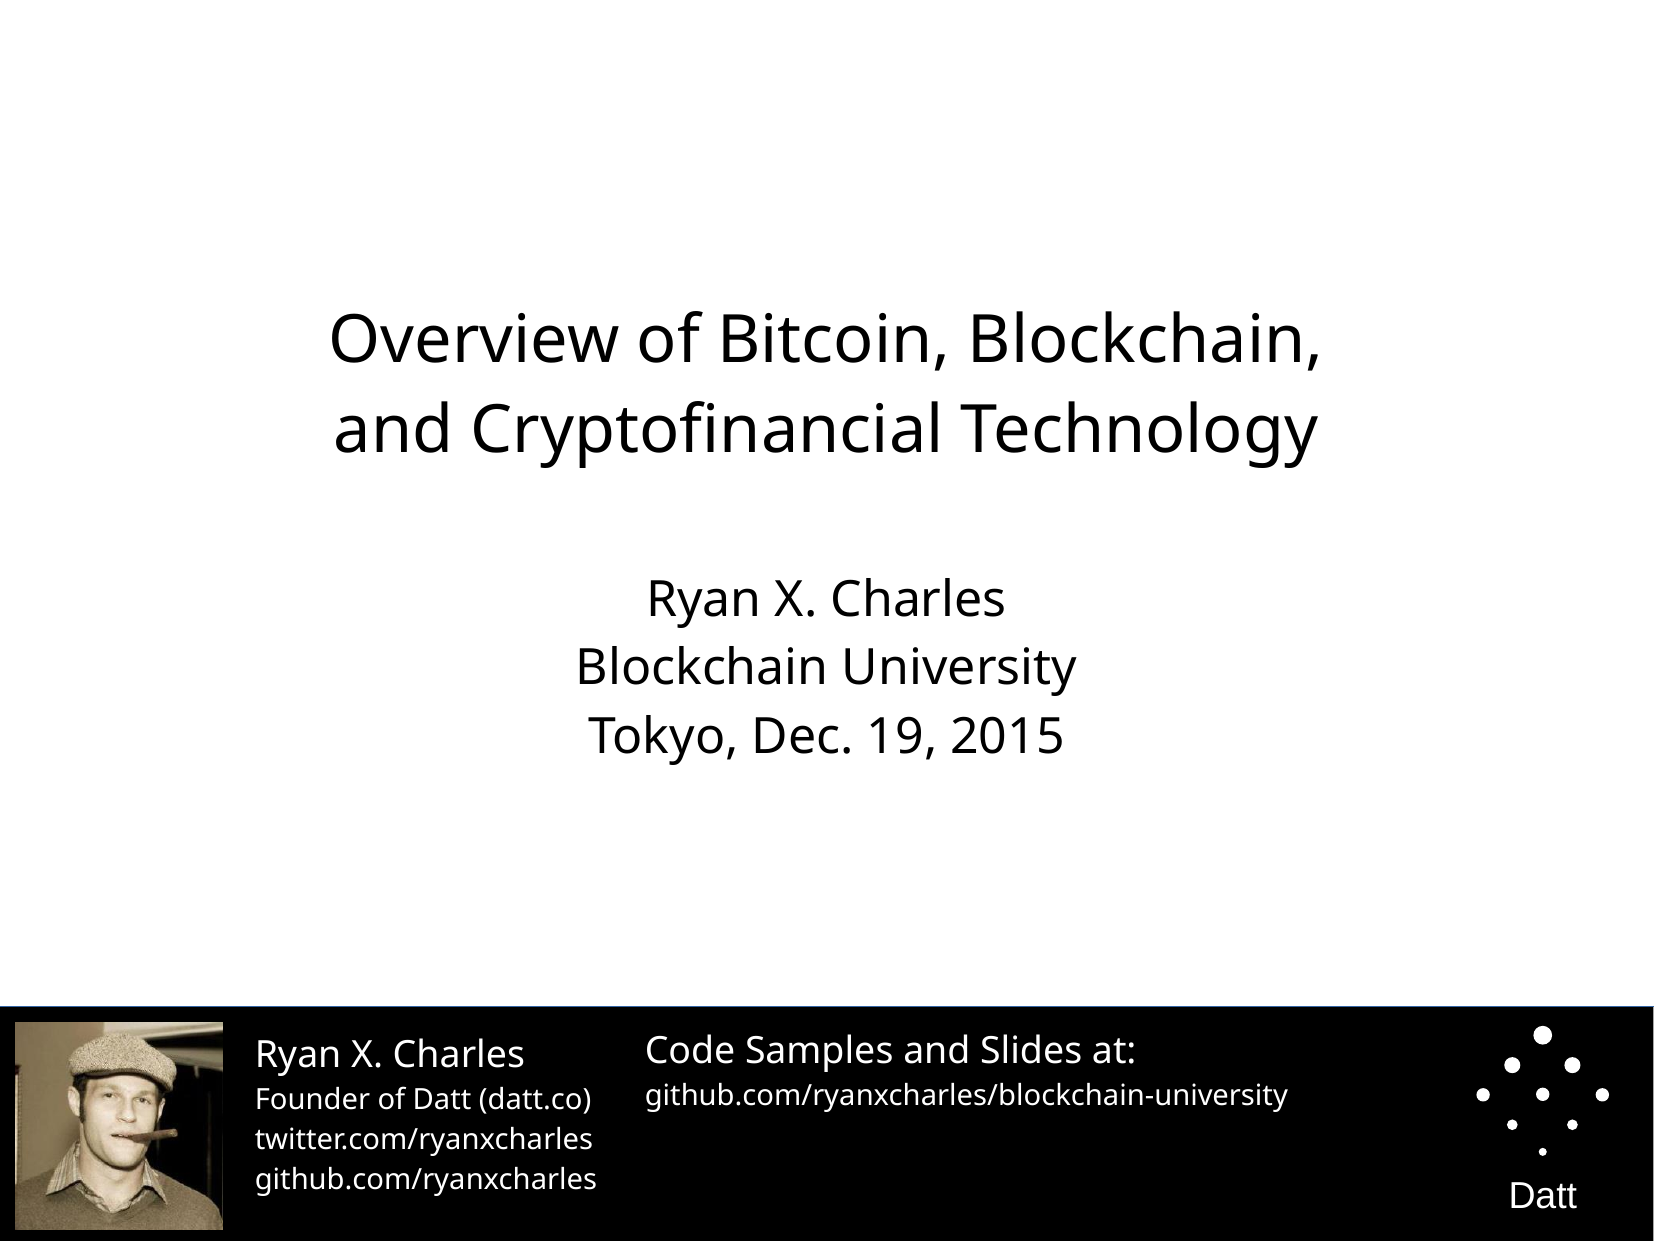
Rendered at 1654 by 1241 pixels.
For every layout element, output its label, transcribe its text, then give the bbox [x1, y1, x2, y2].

text_box Ryan X. Charles Founder of Datt (datt.co) twitter.com/ryanxcharles github.com/ryanxcharles [240, 1020, 976, 1241]
text_box [0, 1006, 1654, 1241]
text_box Datt [1452, 1167, 1633, 1241]
subtitle Overview of Bitcoin, Blockchain, and Cryptofinancial Technology Ryan X. Charles Blockchain University Tokyo, Dec. 19, 2015 [82, 49, 1571, 1010]
picture [15, 1022, 223, 1231]
text_box Code Samples and Slides at: github.com/ryanxcharles/blockchain-university [630, 1015, 1403, 1156]
picture [1475, 1023, 1611, 1159]
